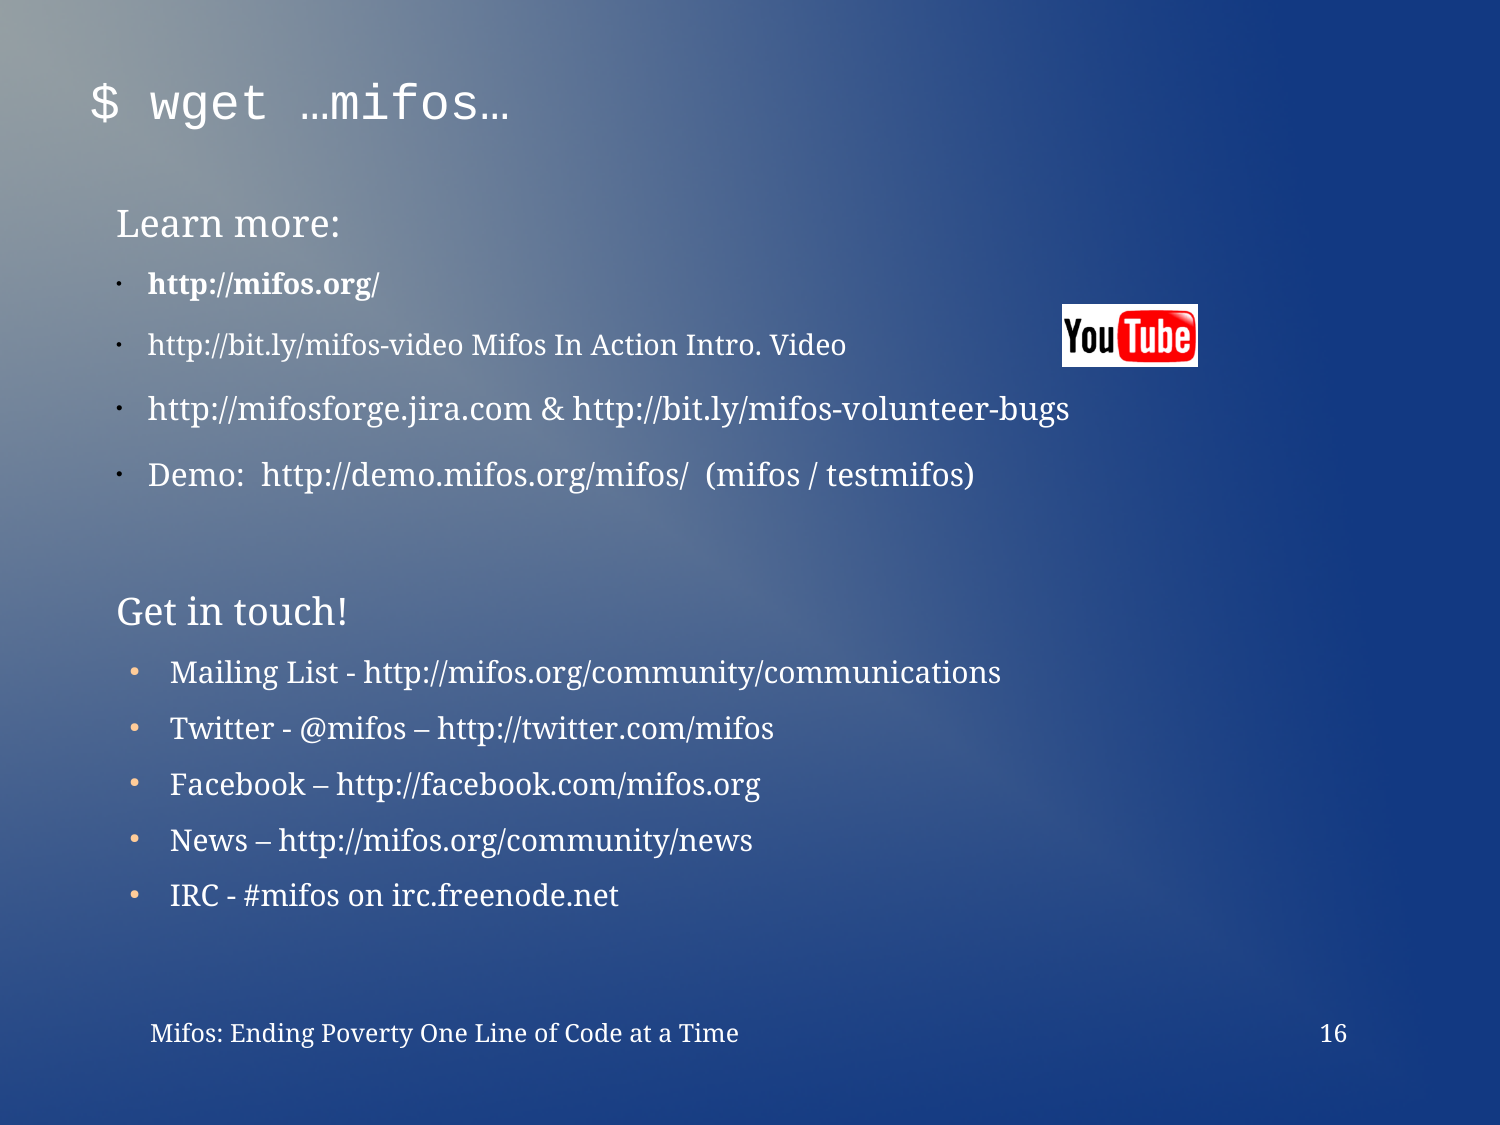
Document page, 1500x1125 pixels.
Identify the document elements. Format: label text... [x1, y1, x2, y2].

slide_number <number> [1012, 1009, 1363, 1070]
picture [0, 0, 1500, 1125]
list Learn more: http://mifos.org/ http://bit.ly/mifos-video Mifos In Action Intro. Video http://mifosforge.jira.com & http://bit.ly/mifos-volunteer-bugs Demo: http://demo.mifos.org/mifos/ (mifos / testmifos) Get in touch! Mailing List - http://mifos.org/community/communications Twitter - @mifos – http://twitter.com/mifos Facebook – http://facebook.com/mifos.org News – http://mifos.org/community/news IRC - #mifos on irc.freenode.net [53, 189, 1463, 925]
text_box $ wget …mifos… [75, 62, 1313, 175]
footer Mifos: Ending Poverty One Line of Code at a Time [135, 1009, 885, 1070]
